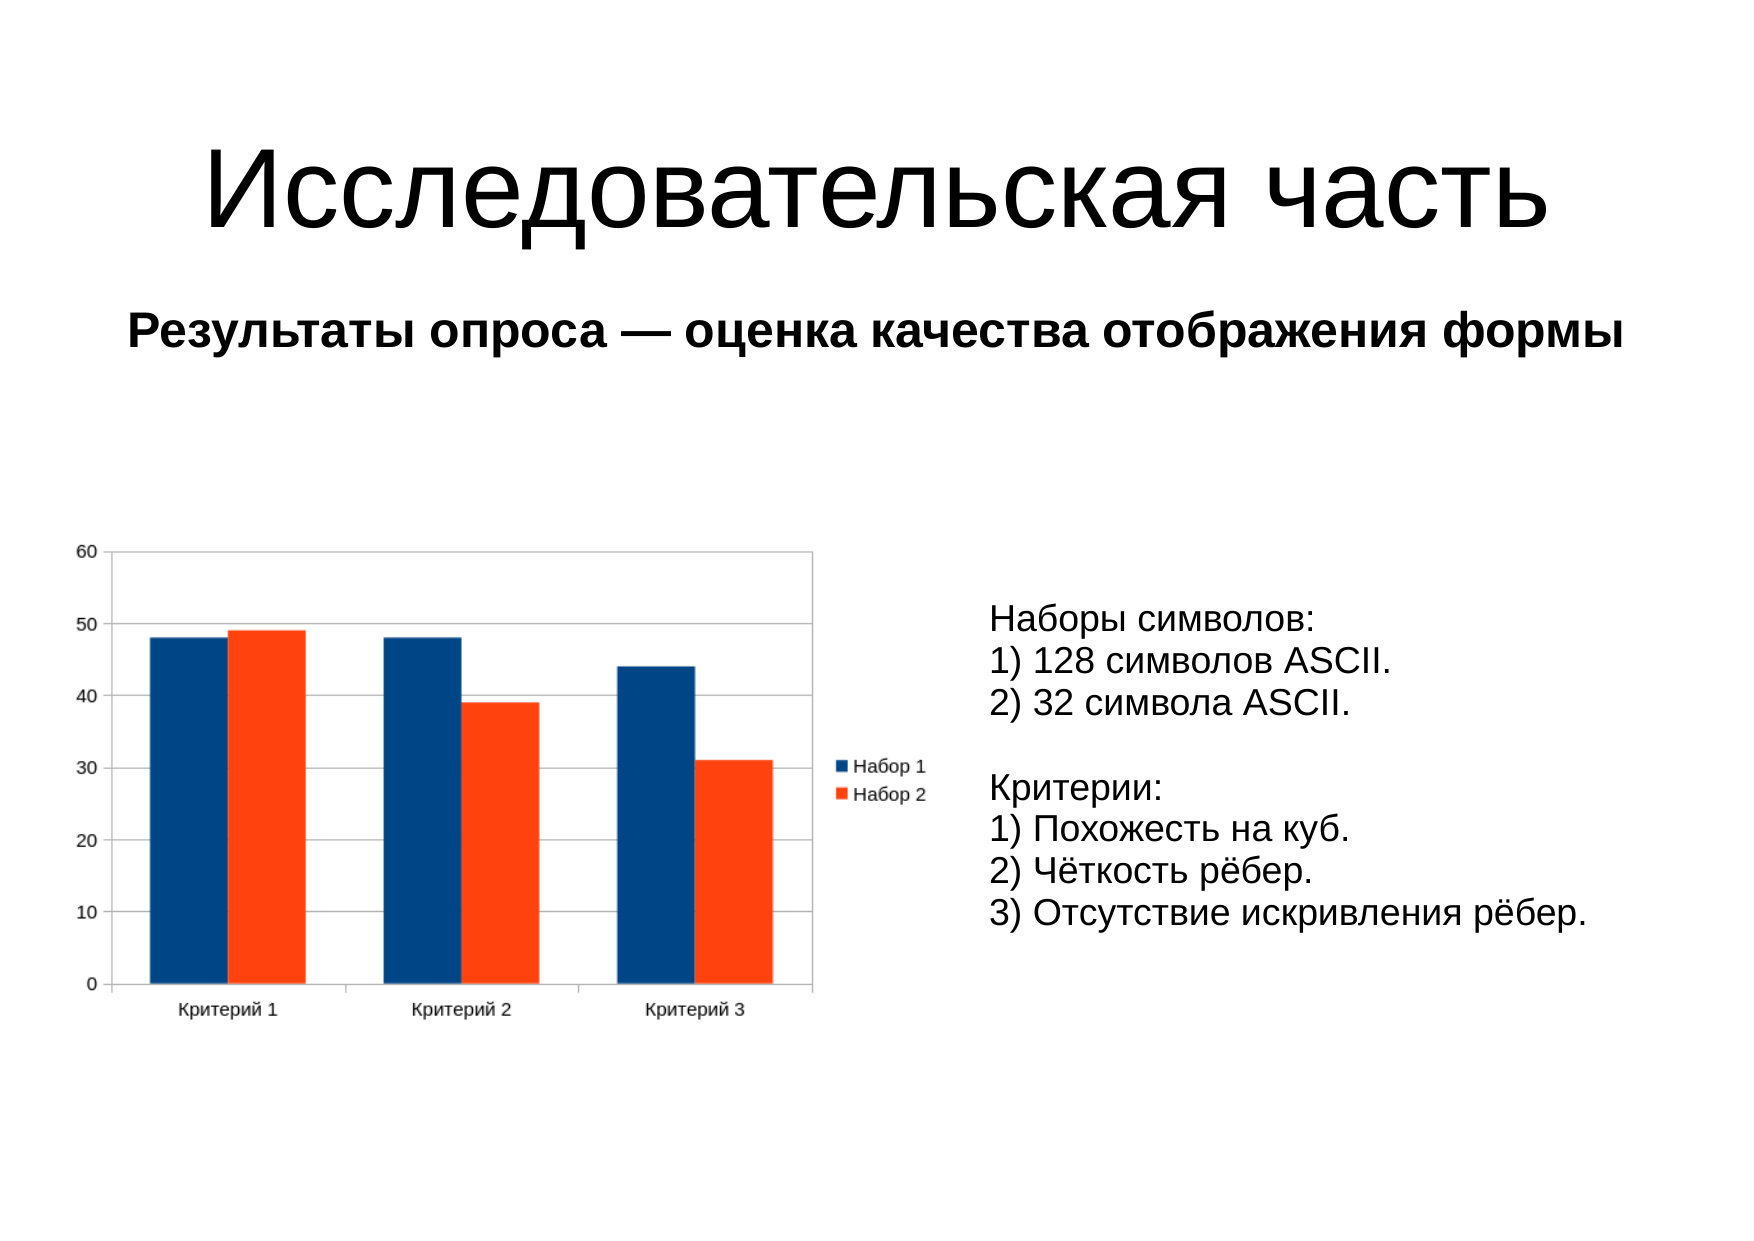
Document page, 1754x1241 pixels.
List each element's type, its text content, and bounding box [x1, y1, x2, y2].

picture [59, 531, 945, 1030]
text_box Наборы символов: 1) 128 символов ASCII. 2) 32 символа ASCII. Критерии: 1) Похожесть на куб. 2) Чёткость рёбер. 3) Отсутствие искривления рёбер. [974, 590, 1684, 1182]
title Исследовательская часть [0, 52, 1754, 295]
text_box Результаты опроса — оценка качества отображения формы [0, 295, 1754, 422]
